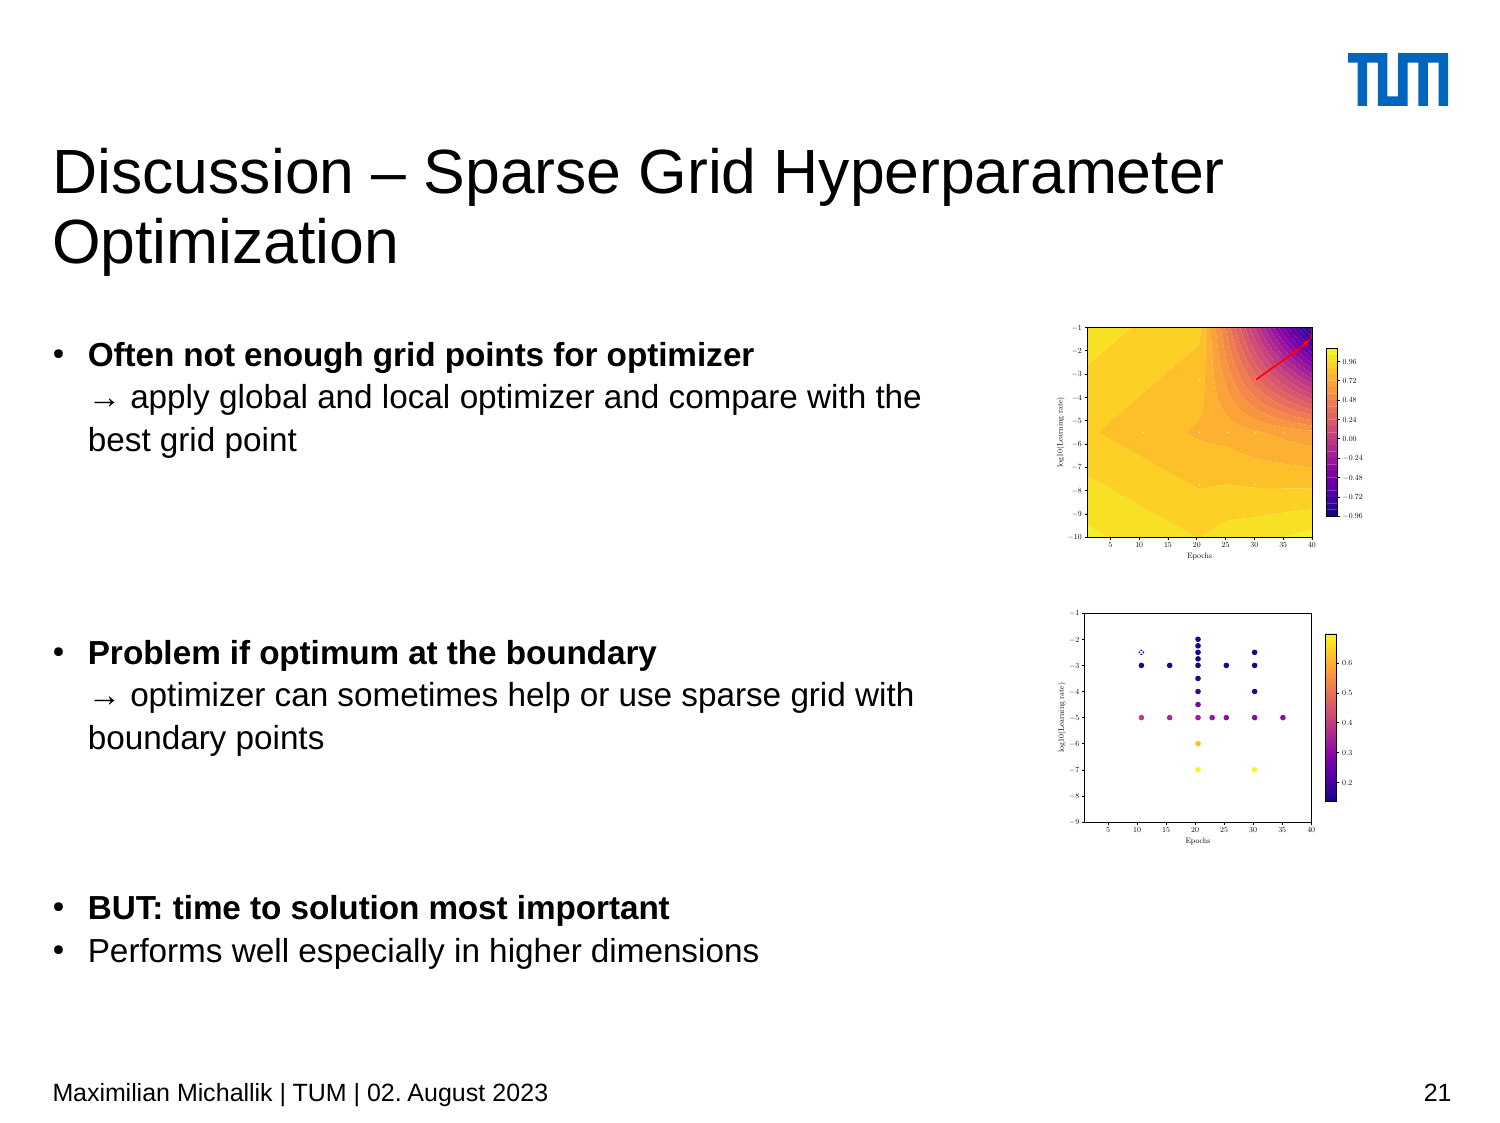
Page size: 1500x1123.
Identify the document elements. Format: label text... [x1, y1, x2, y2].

list Often not enough grid points for optimizer → apply global and local optimizer and compare with the best grid point Problem if optimum at the boundary → optimizer can sometimes help or use sparse grid with boundary points BUT: time to solution most important Performs well especially in higher dimensions [52, 330, 957, 996]
title Discussion – Sparse Grid Hyperparameter Optimization [52, 136, 1453, 277]
picture [1052, 604, 1359, 851]
picture [1051, 318, 1369, 566]
